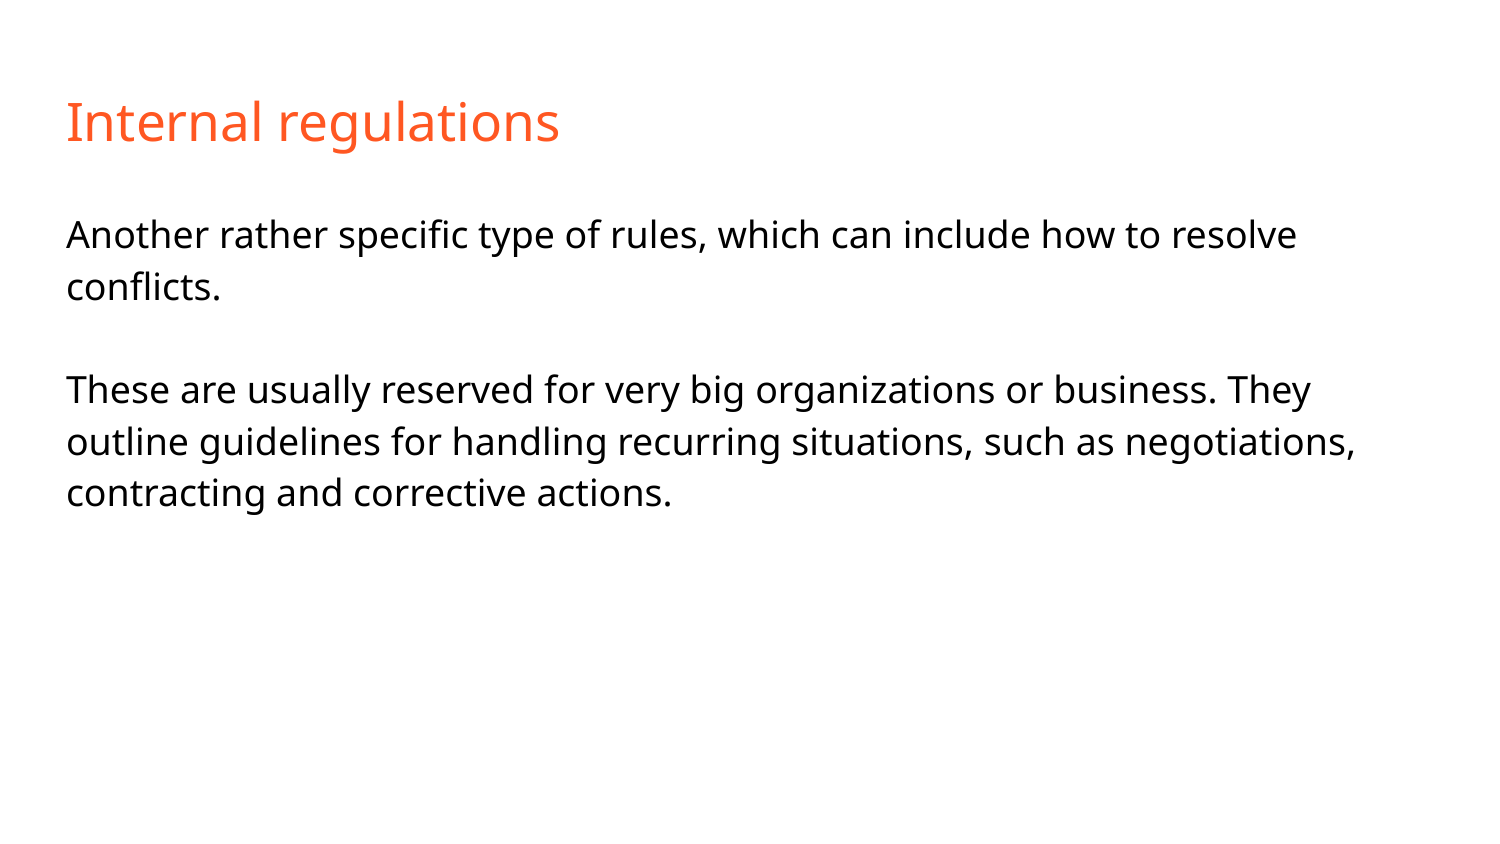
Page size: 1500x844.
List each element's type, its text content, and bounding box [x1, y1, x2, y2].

list Another rather specific type of rules, which can include how to resolve conflicts. These are usually reserved for very big organizations or business. They outline guidelines for handling recurring situations, such as negotiations, contracting and corrective actions. [51, 189, 1449, 750]
title Internal regulations [51, 72, 1449, 167]
